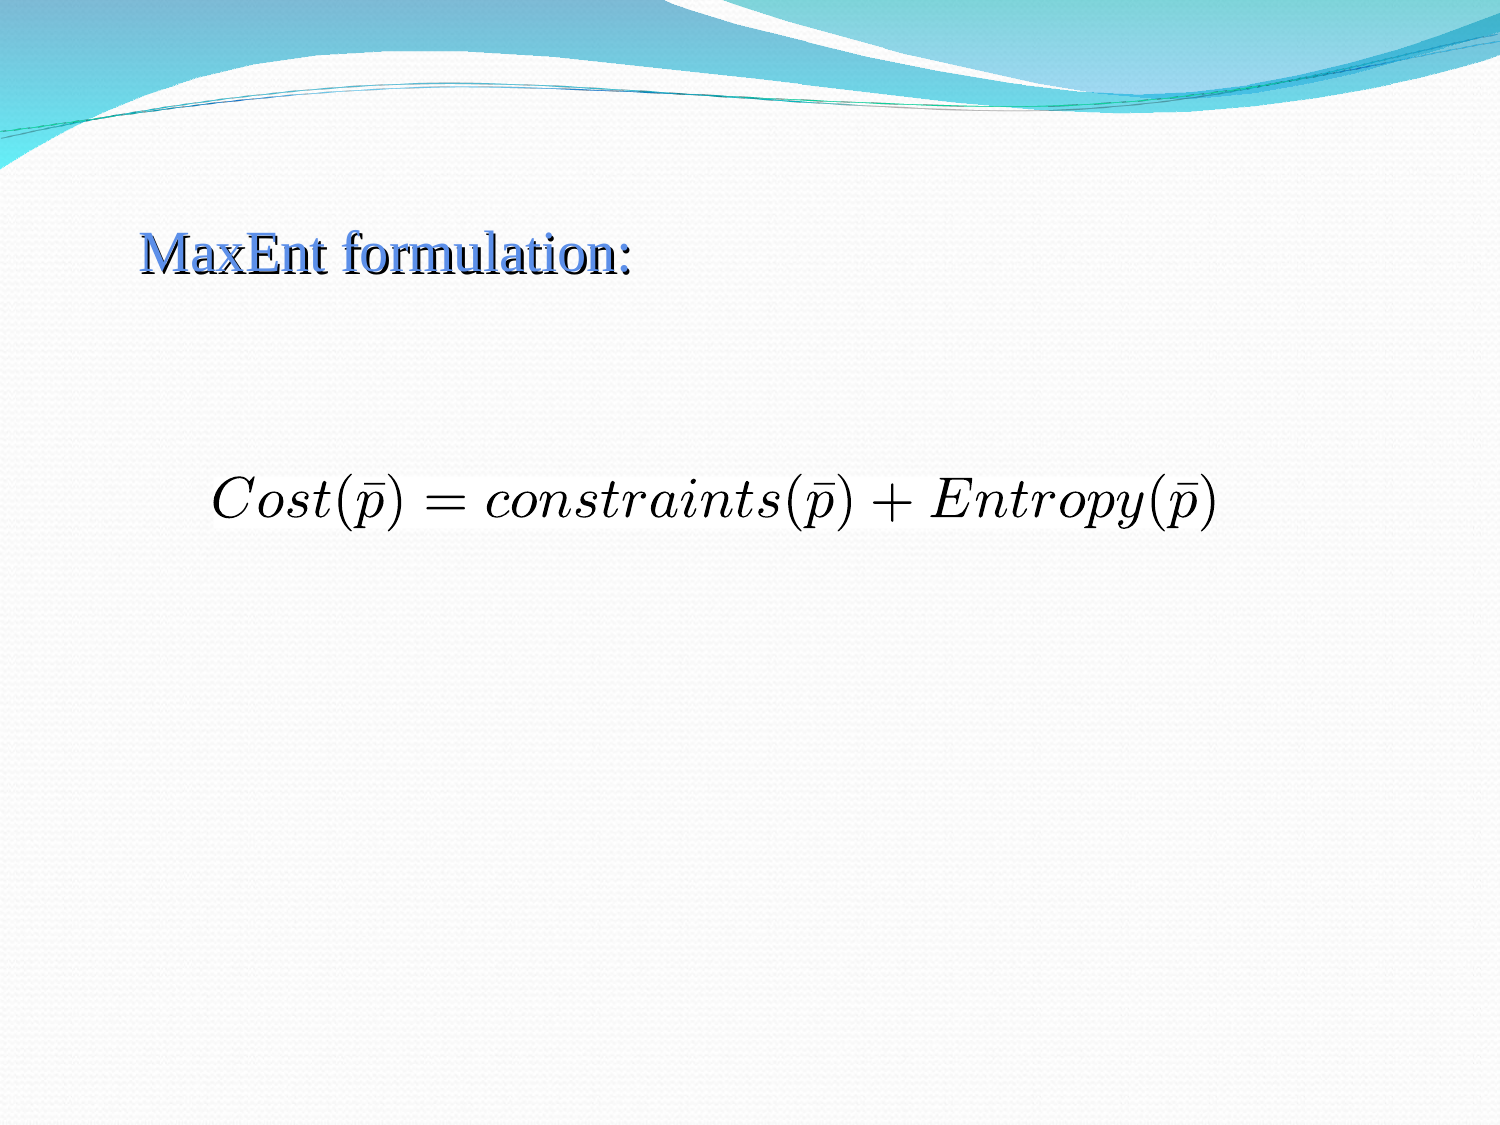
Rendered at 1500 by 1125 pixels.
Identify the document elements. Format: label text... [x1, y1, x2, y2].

text_box MaxEnt formulation: [59, 217, 1028, 284]
text_box [213, 473, 1215, 532]
picture [0, 0, 1500, 1125]
